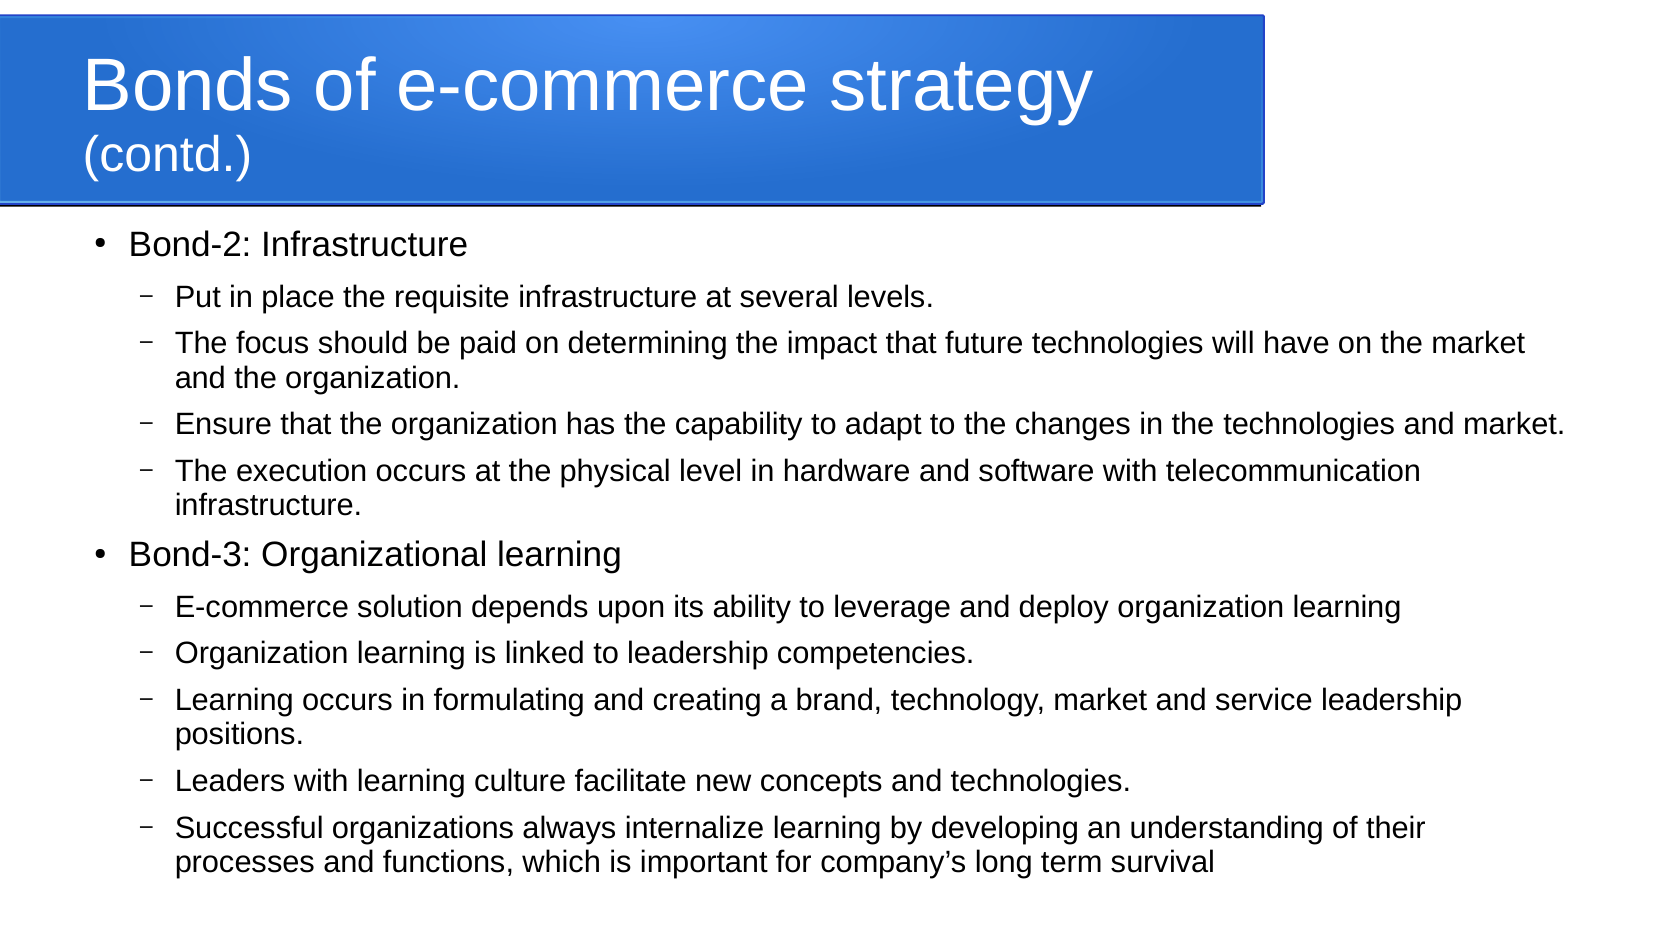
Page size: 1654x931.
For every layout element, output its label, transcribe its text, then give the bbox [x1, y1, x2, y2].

title Bonds of e-commerce strategy (contd.) [82, 35, 1235, 189]
list Bond-2: Infrastructure Put in place the requisite infrastructure at several levels. The focus should be paid on determining the impact that future technologies will have on the market and the organization. Ensure that the organization has the capability to adapt to the changes in the technologies and market. The execution occurs at the physical level in hardware and software with telecommunication infrastructure. Bond-3: Organizational learning E-commerce solution depends upon its ability to leverage and deploy organization learning Organization learning is linked to leadership competencies. Learning occurs in formulating and creating a brand, technology, market and service leadership positions. Leaders with learning culture facilitate new concepts and technologies. Successful organizations always internalize learning by developing an understanding of their processes and functions, which is important for company’s long term survival [82, 224, 1571, 886]
